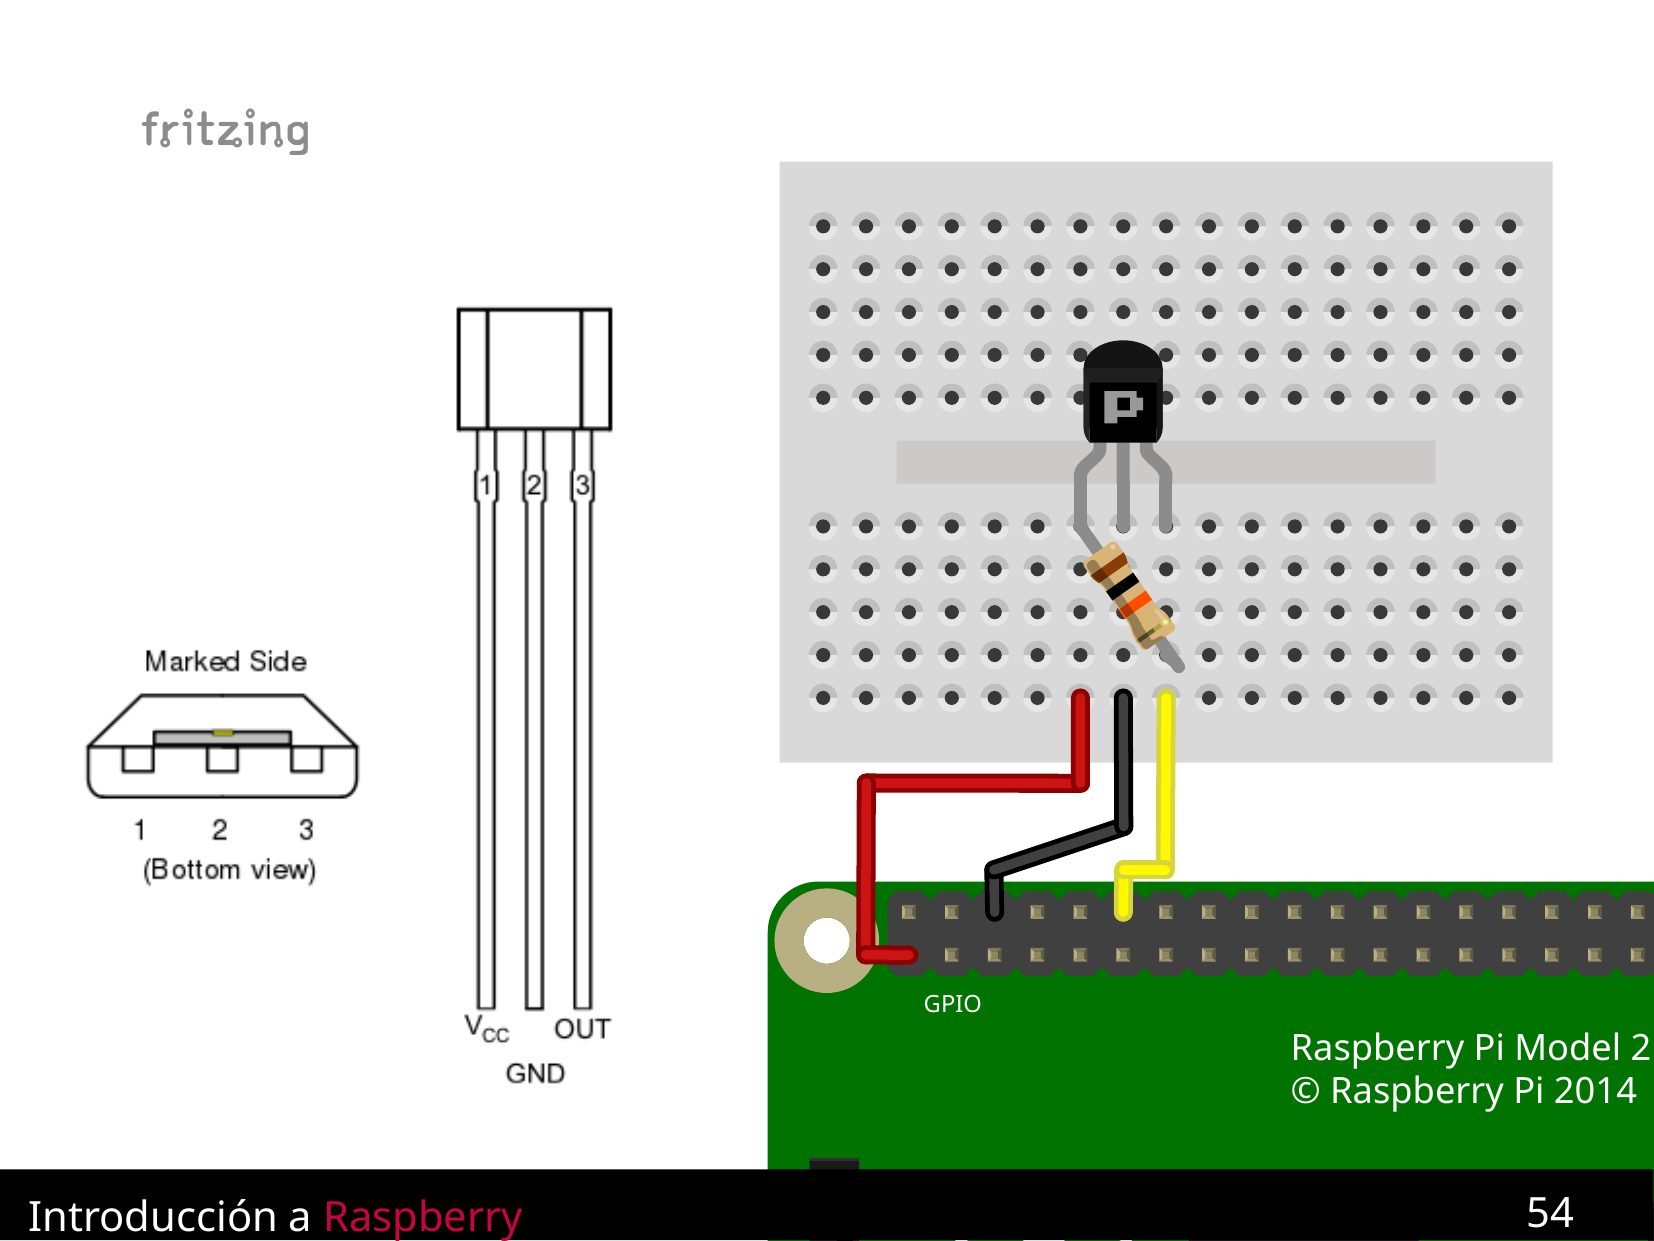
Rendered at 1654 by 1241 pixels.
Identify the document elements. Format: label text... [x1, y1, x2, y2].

picture [767, 161, 1654, 1169]
text_box Introducción a Raspberry Pi [13, 1179, 556, 1241]
text_box <number> [1521, 1175, 1654, 1241]
picture [129, 94, 308, 155]
text_box [0, 0, 1654, 1241]
picture [63, 618, 391, 902]
picture [430, 289, 638, 1099]
